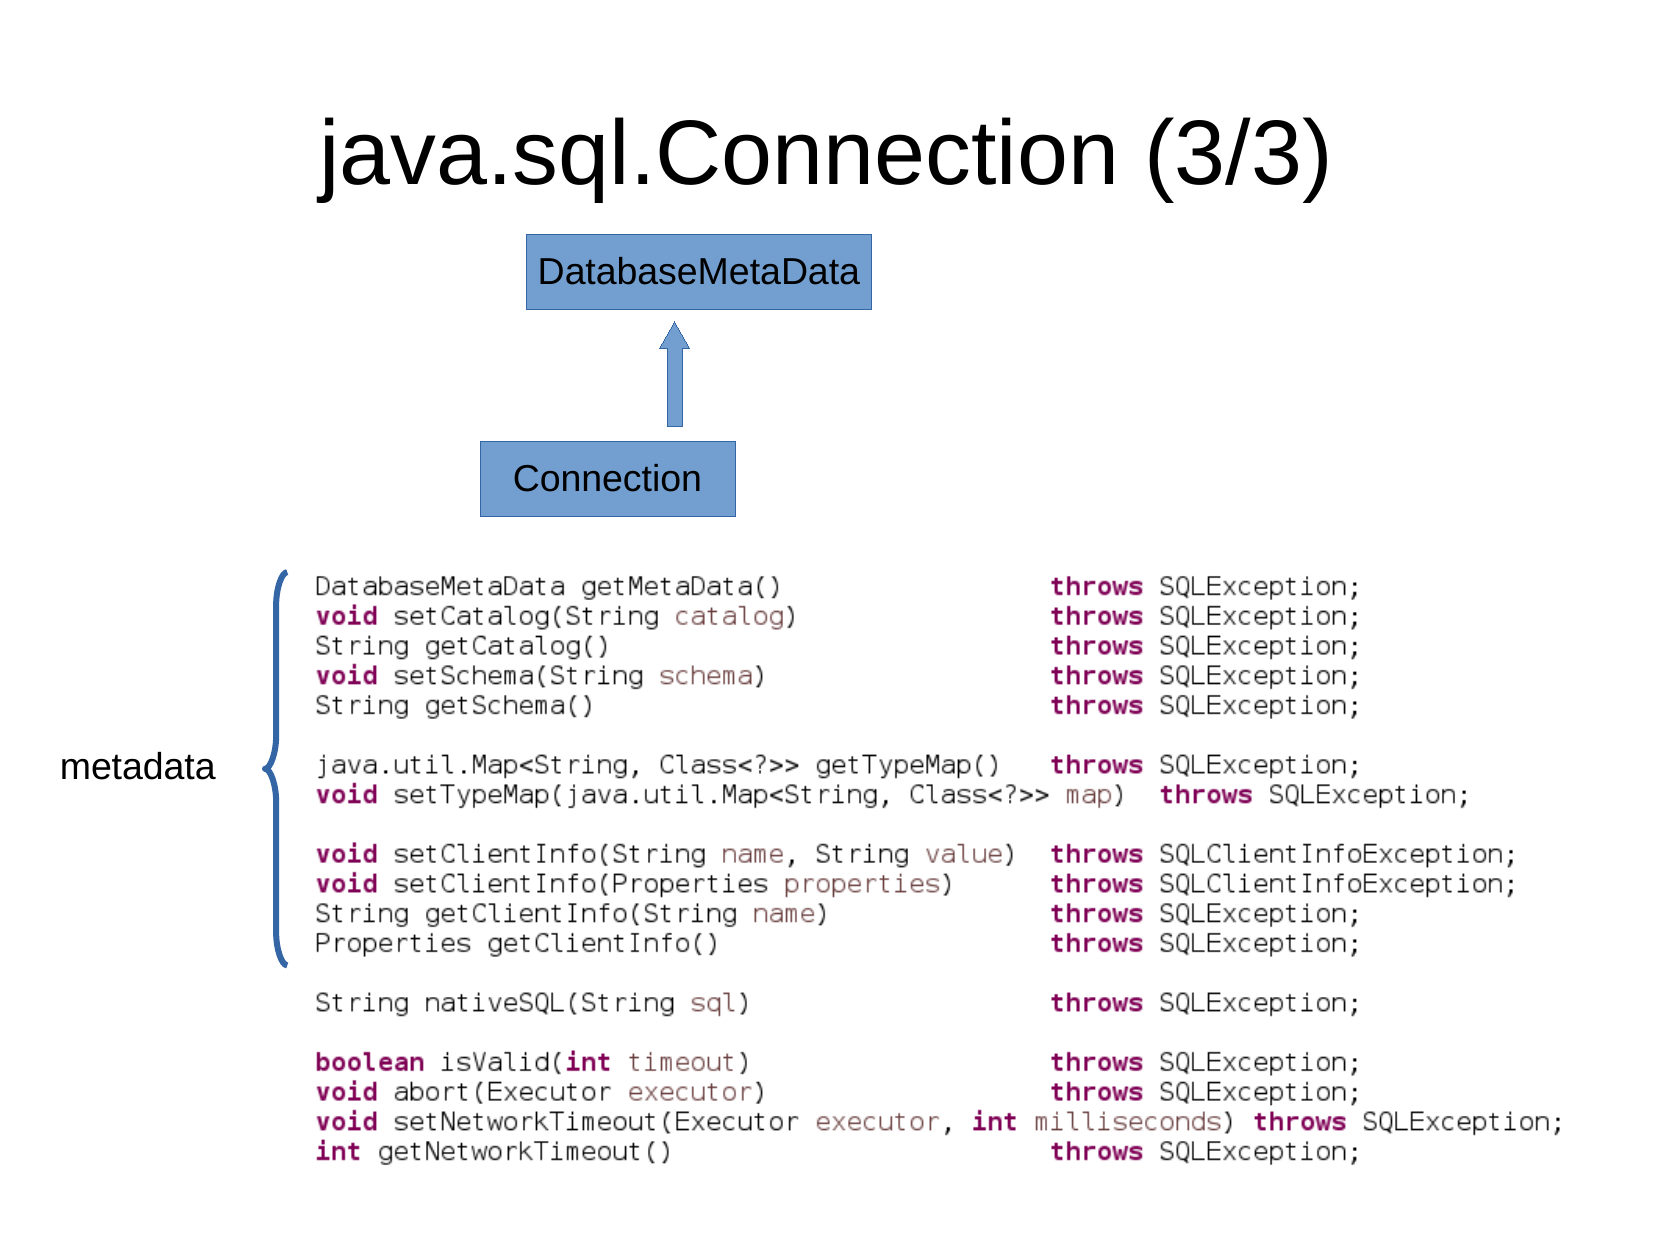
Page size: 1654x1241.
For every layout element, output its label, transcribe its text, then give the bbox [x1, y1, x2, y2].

text_box Connection [480, 441, 736, 517]
text_box [659, 321, 690, 427]
text_box metadata [45, 738, 231, 796]
text_box DatabaseMetaData [526, 234, 872, 310]
title java.sql.Connection (3/3) [82, 49, 1571, 257]
picture [300, 564, 1566, 1176]
